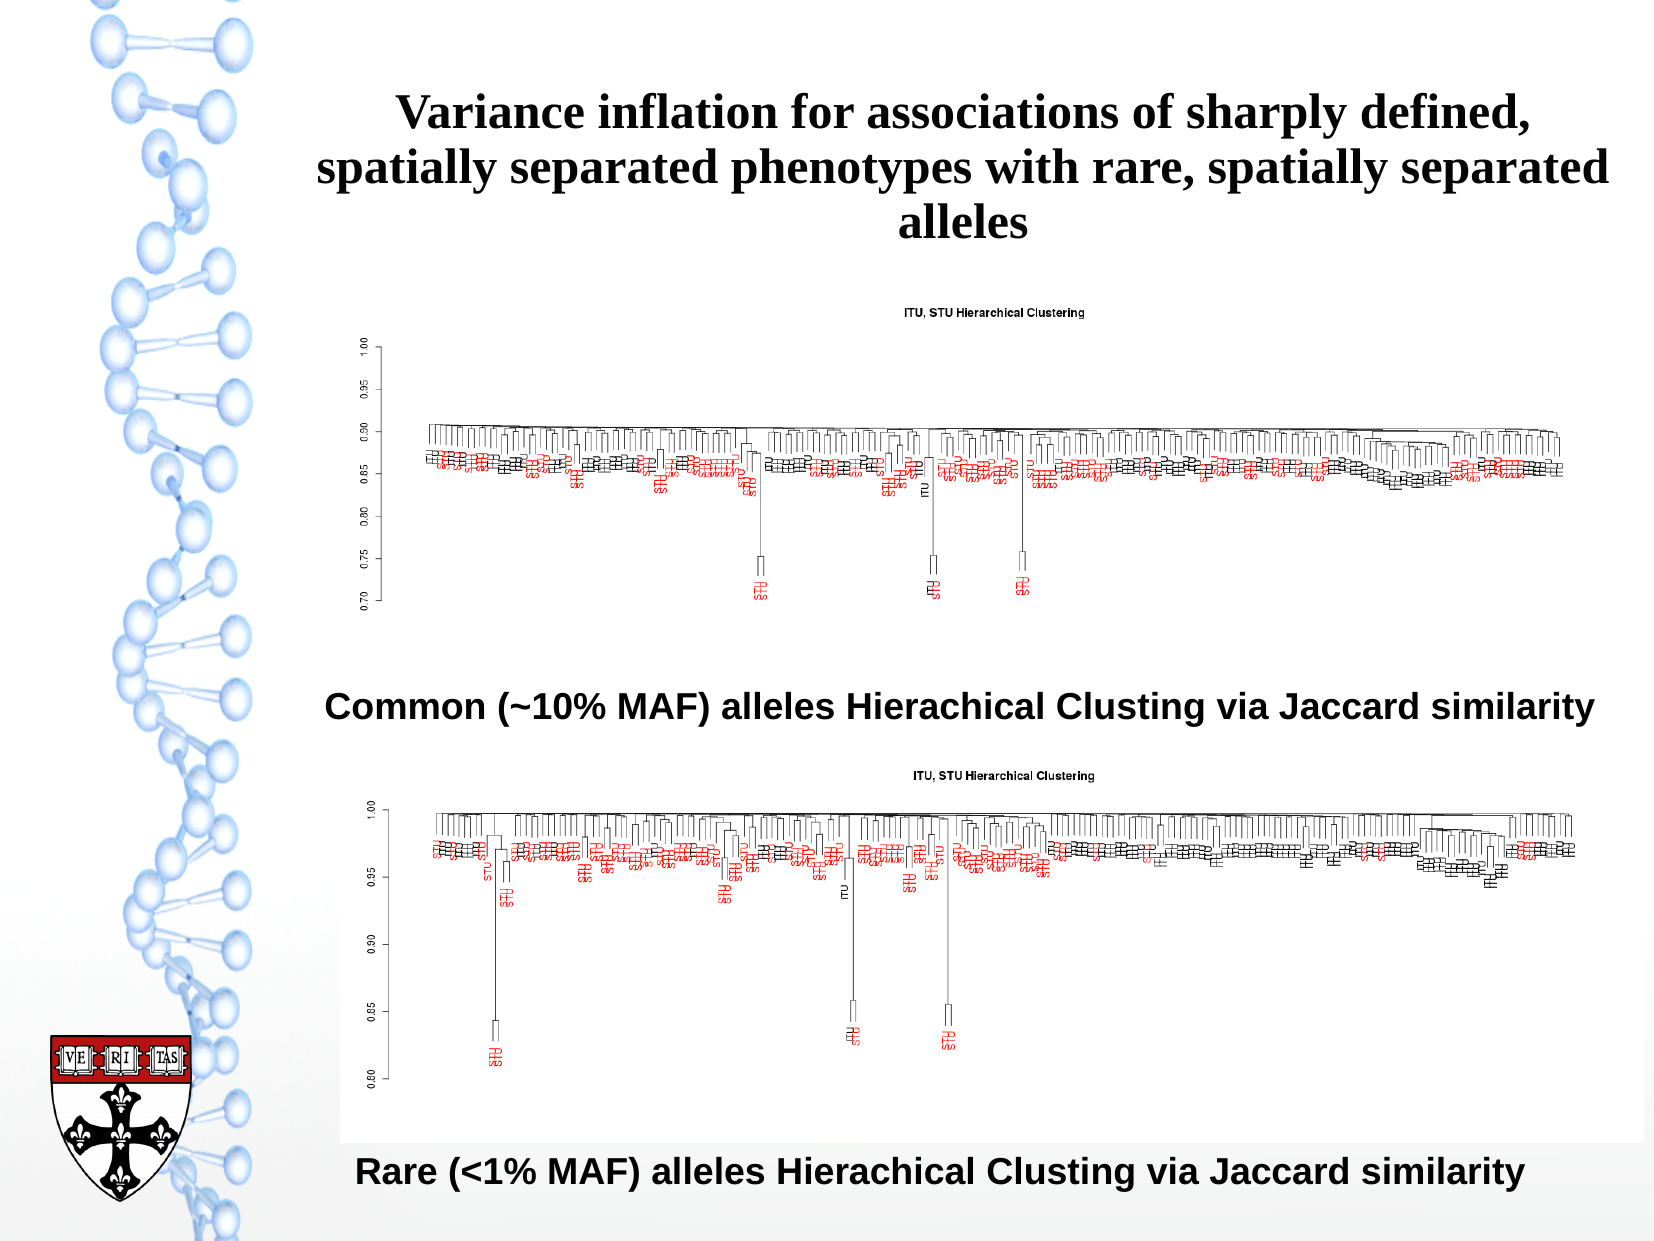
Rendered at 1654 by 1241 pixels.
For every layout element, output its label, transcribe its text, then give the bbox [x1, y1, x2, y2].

picture [0, 0, 1654, 1241]
title Variance inflation for associations of sharply defined, spatially separated phenotypes with rare, spatially separated alleles [300, 82, 1626, 251]
text_box Rare (<1% MAF) alleles Hierachical Clusting via Jaccard similarity [340, 1142, 1542, 1200]
text_box Common (~10% MAF) alleles Hierachical Clusting via Jaccard similarity [309, 678, 1612, 736]
